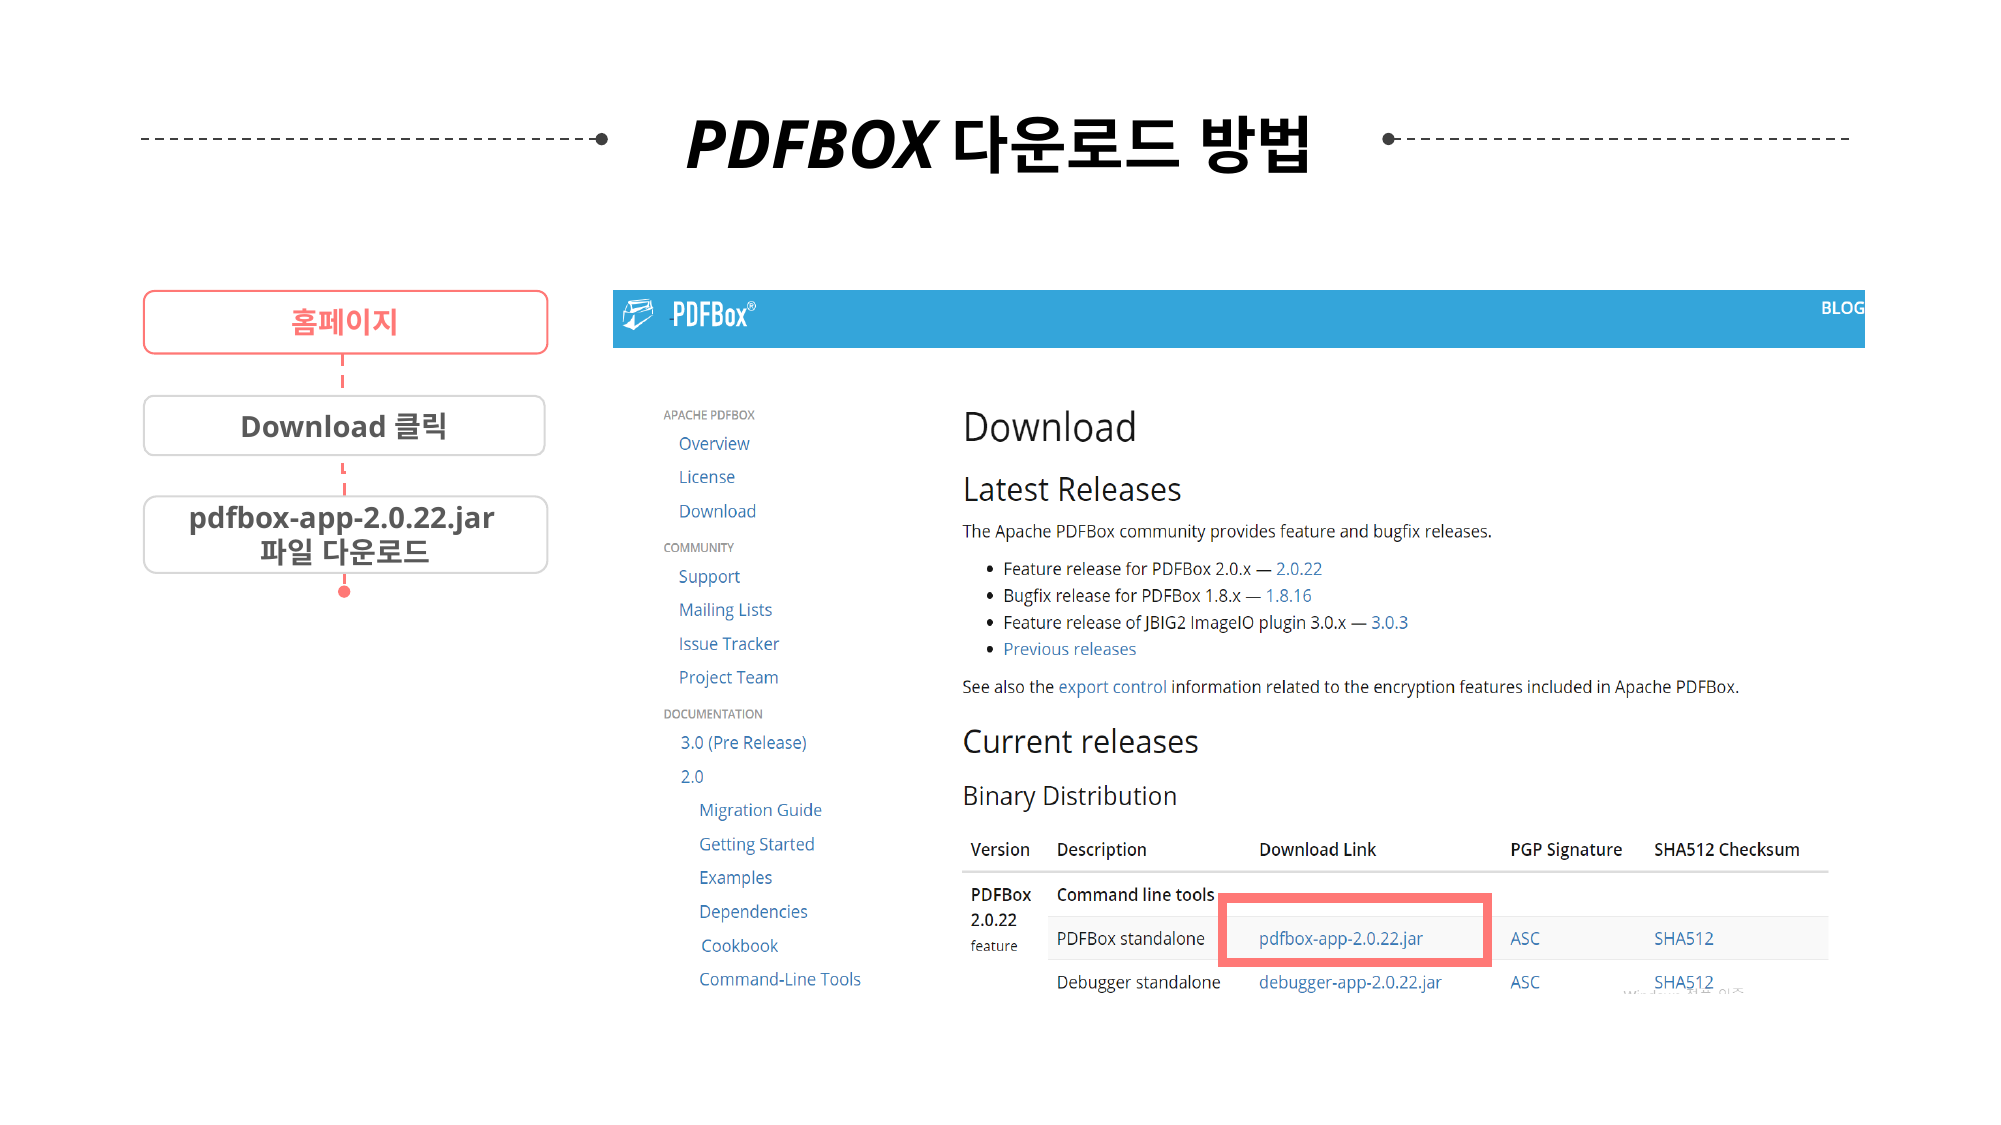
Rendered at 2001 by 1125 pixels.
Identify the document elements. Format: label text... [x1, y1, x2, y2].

text_box 홈페이지 [143, 290, 548, 354]
text_box Download 클릭 [143, 395, 545, 456]
text_box PDFBOX 다운로드 방법 [613, 54, 1387, 191]
picture [613, 290, 1865, 994]
text_box pdfbox-app-2.0.22.jar 파일 다운로드 [143, 496, 548, 573]
